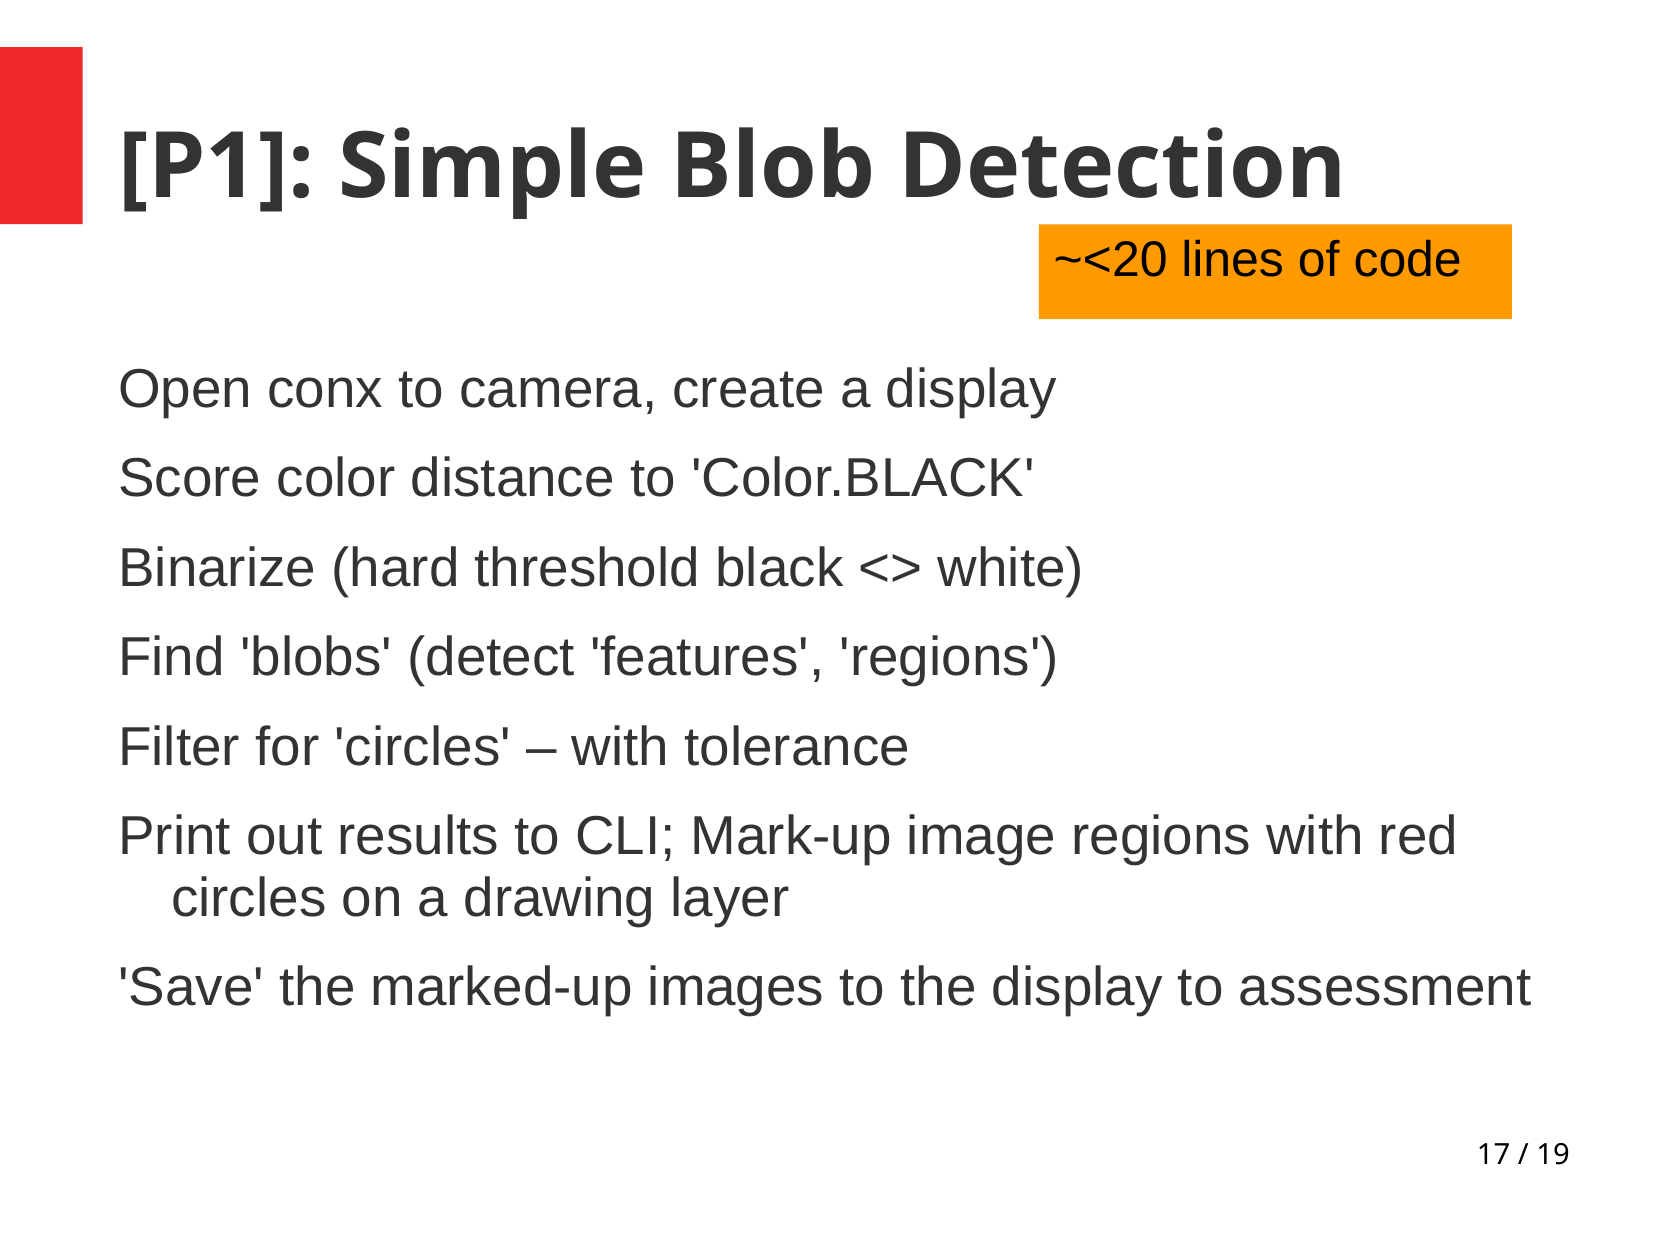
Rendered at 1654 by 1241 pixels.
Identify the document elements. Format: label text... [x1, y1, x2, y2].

list Open conx to camera, create a display Score color distance to 'Color.BLACK' Binarize (hard threshold black <> white) Find 'blobs' (detect 'features', 'regions') Filter for 'circles' – with tolerance Print out results to CLI; Mark-up image regions with red circles on a drawing layer 'Save' the marked-up images to the display to assessment [118, 354, 1536, 1074]
title [P1]: Simple Blob Detection [118, 49, 1571, 256]
text_box ~<20 lines of code [1038, 224, 1512, 320]
